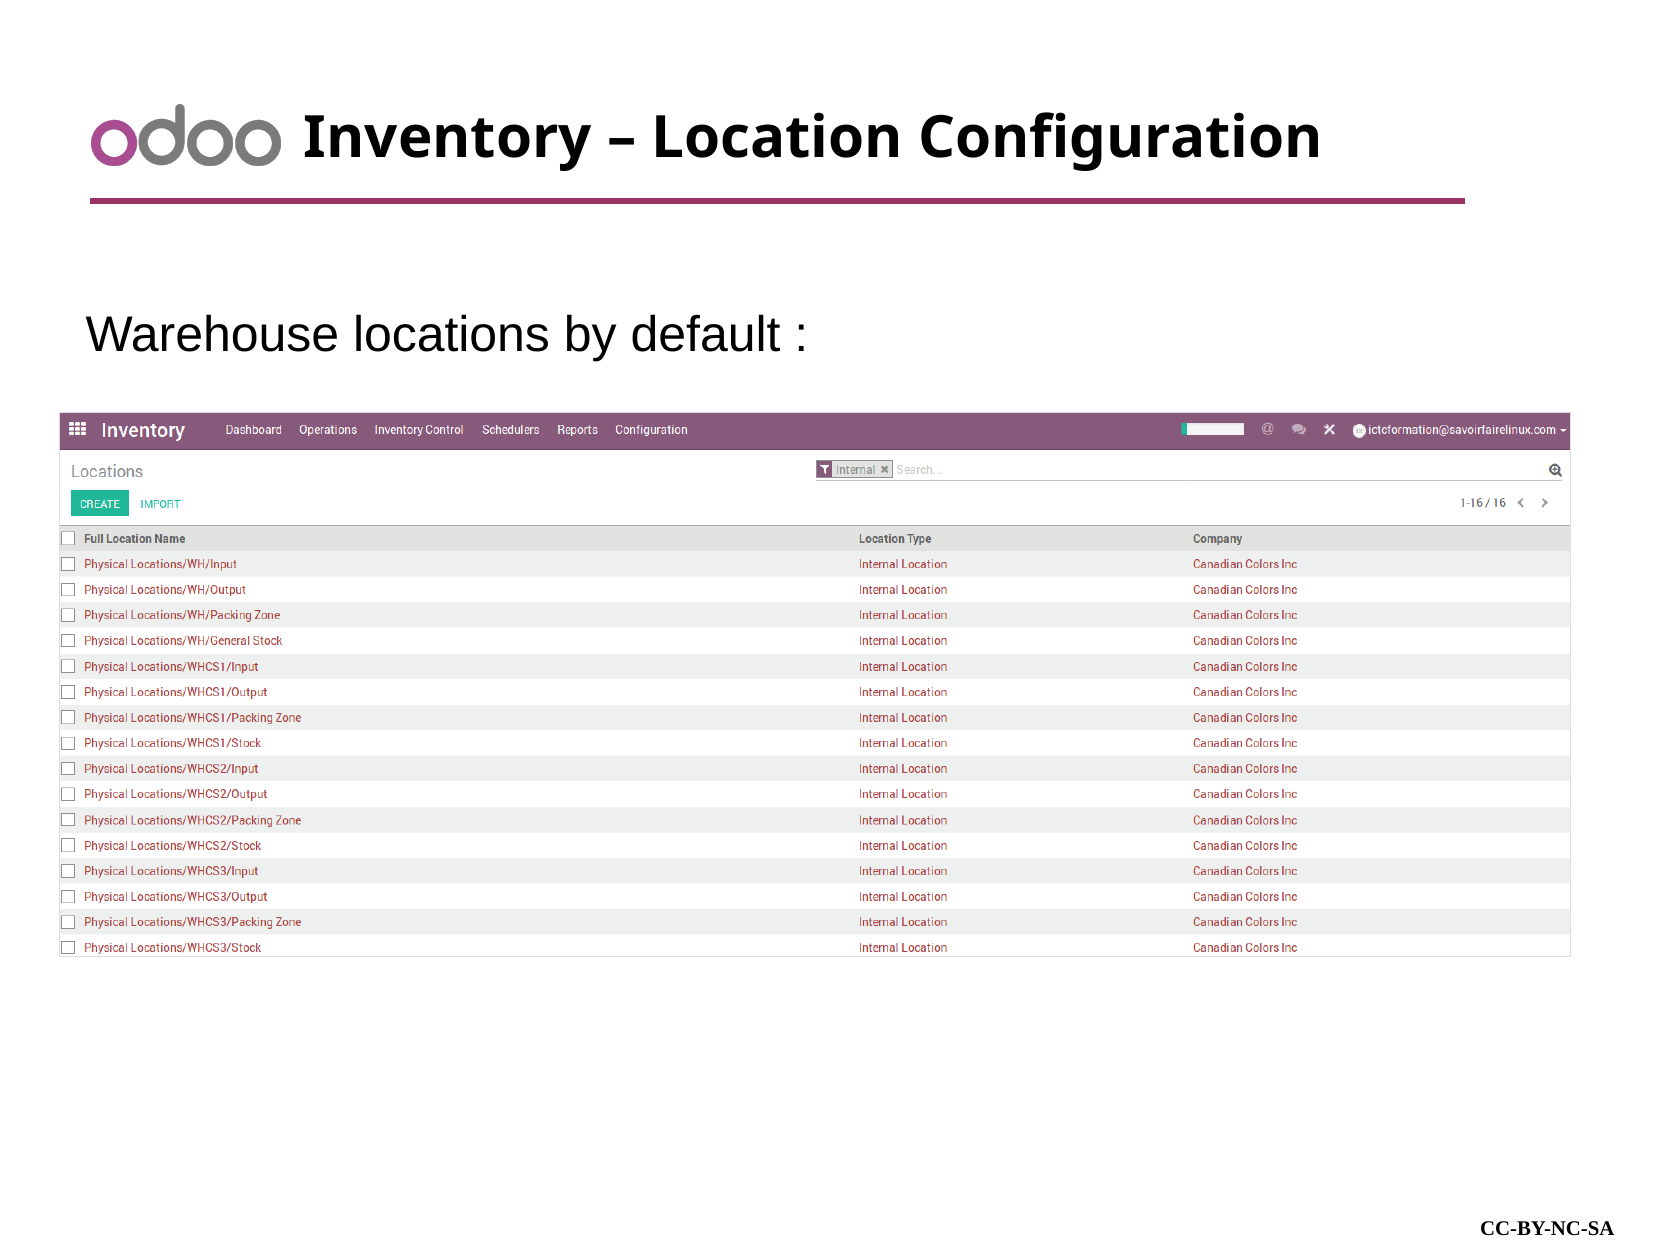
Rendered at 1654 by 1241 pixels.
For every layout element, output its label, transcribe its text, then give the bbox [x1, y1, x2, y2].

title Inventory – Location Configuration [303, 31, 1567, 239]
text_box Warehouse locations by default : [70, 270, 1595, 402]
picture [91, 104, 281, 166]
picture [59, 412, 1571, 957]
